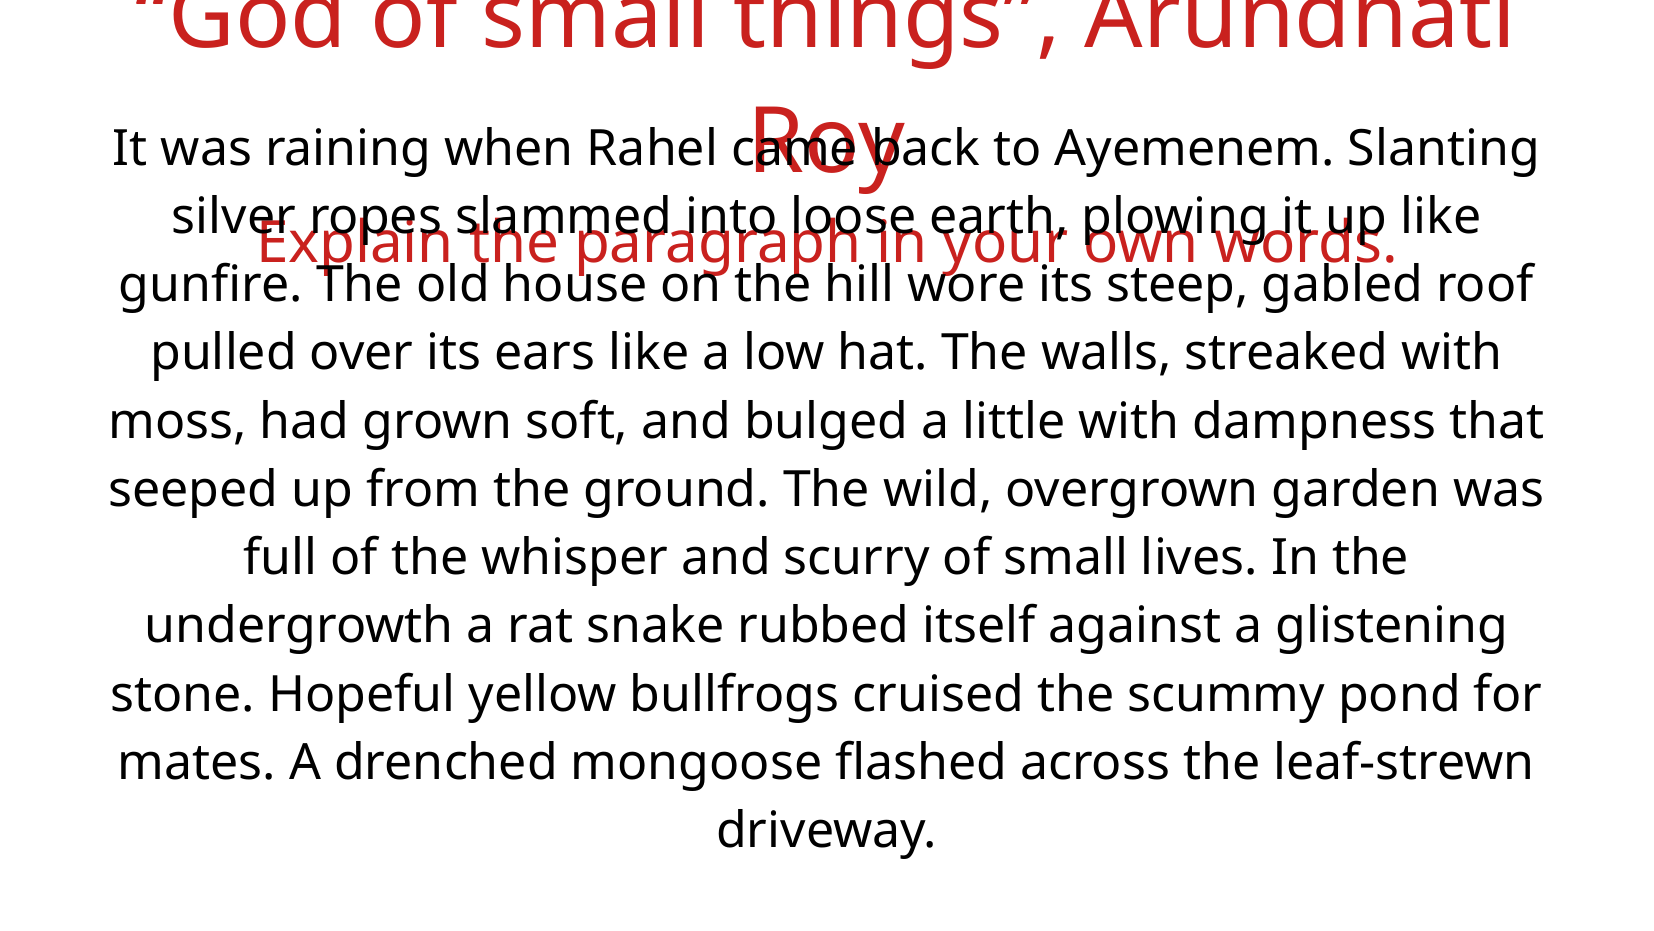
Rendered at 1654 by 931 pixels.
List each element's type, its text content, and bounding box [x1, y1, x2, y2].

title “God of small things”, Arundhati Roy Explain the paragraph in your own words. [82, 36, 1571, 193]
subtitle It was raining when Rahel came back to Ayemenem. Slanting silver ropes slammed into loose earth, plowing it up like gunfire. The old house on the hill wore its steep, gabled roof pulled over its ears like a low hat. The walls, streaked with moss, had grown soft, and bulged a little with dampness that seeped up from the ground. The wild, overgrown garden was full of the whisper and scurry of small lives. In the undergrowth a rat snake rubbed itself against a glistening stone. Hopeful yellow bullfrogs cruised the scummy pond for mates. A drenched mongoose flashed across the leaf-strewn driveway. [82, 217, 1571, 757]
